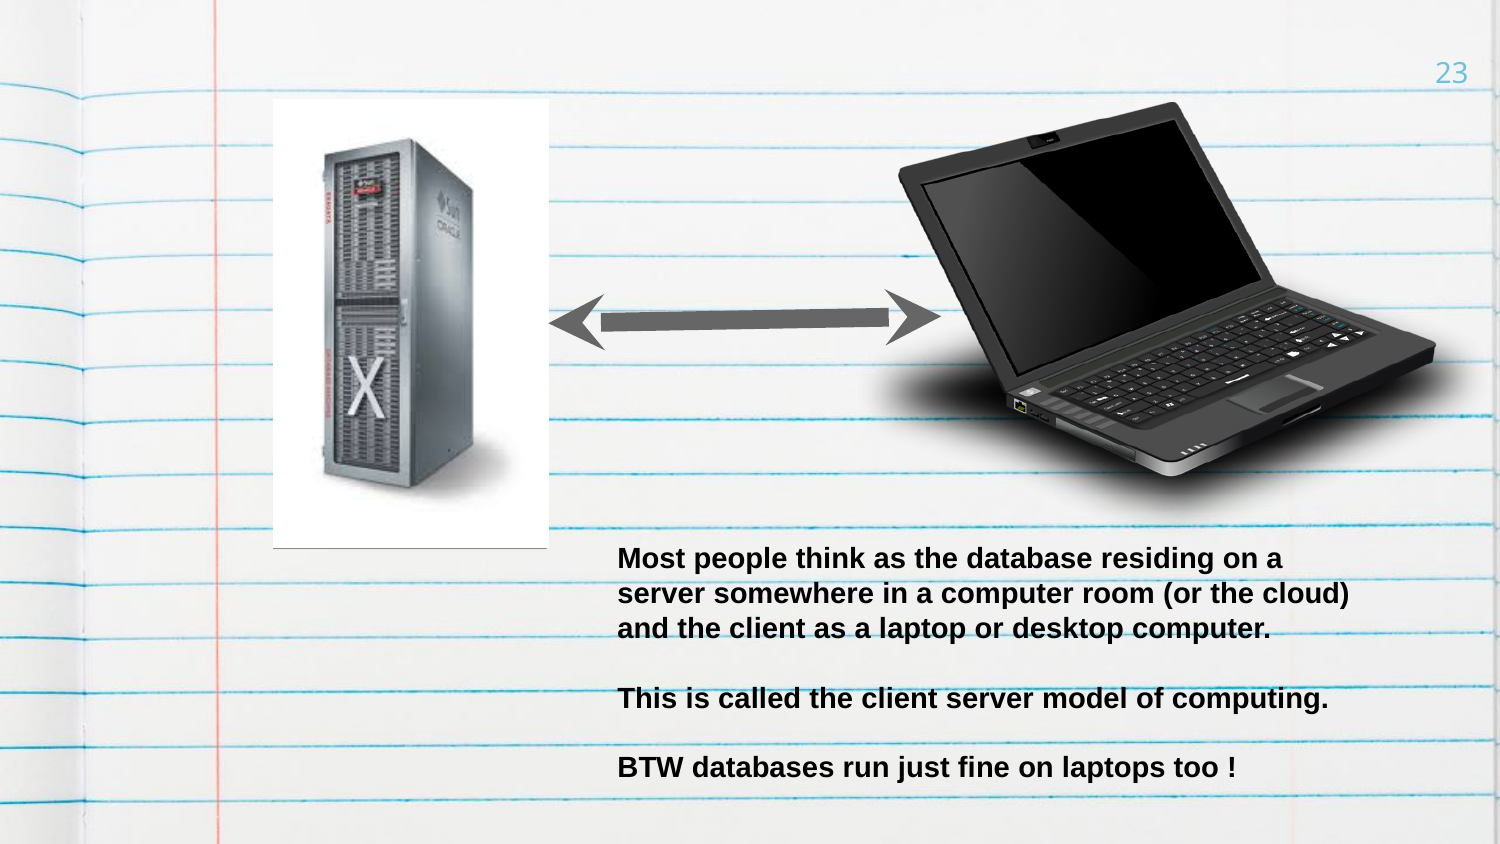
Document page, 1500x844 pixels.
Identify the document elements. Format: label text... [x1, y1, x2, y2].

text_box Most people think as the database residing on a server somewhere in a computer room (or the cloud) and the client as a laptop or desktop computer. This is called the client server model of computing. BTW databases run just fine on laptops too ! [602, 524, 1379, 800]
picture [0, 0, 1500, 844]
slide_number <number> [1378, 41, 1469, 102]
